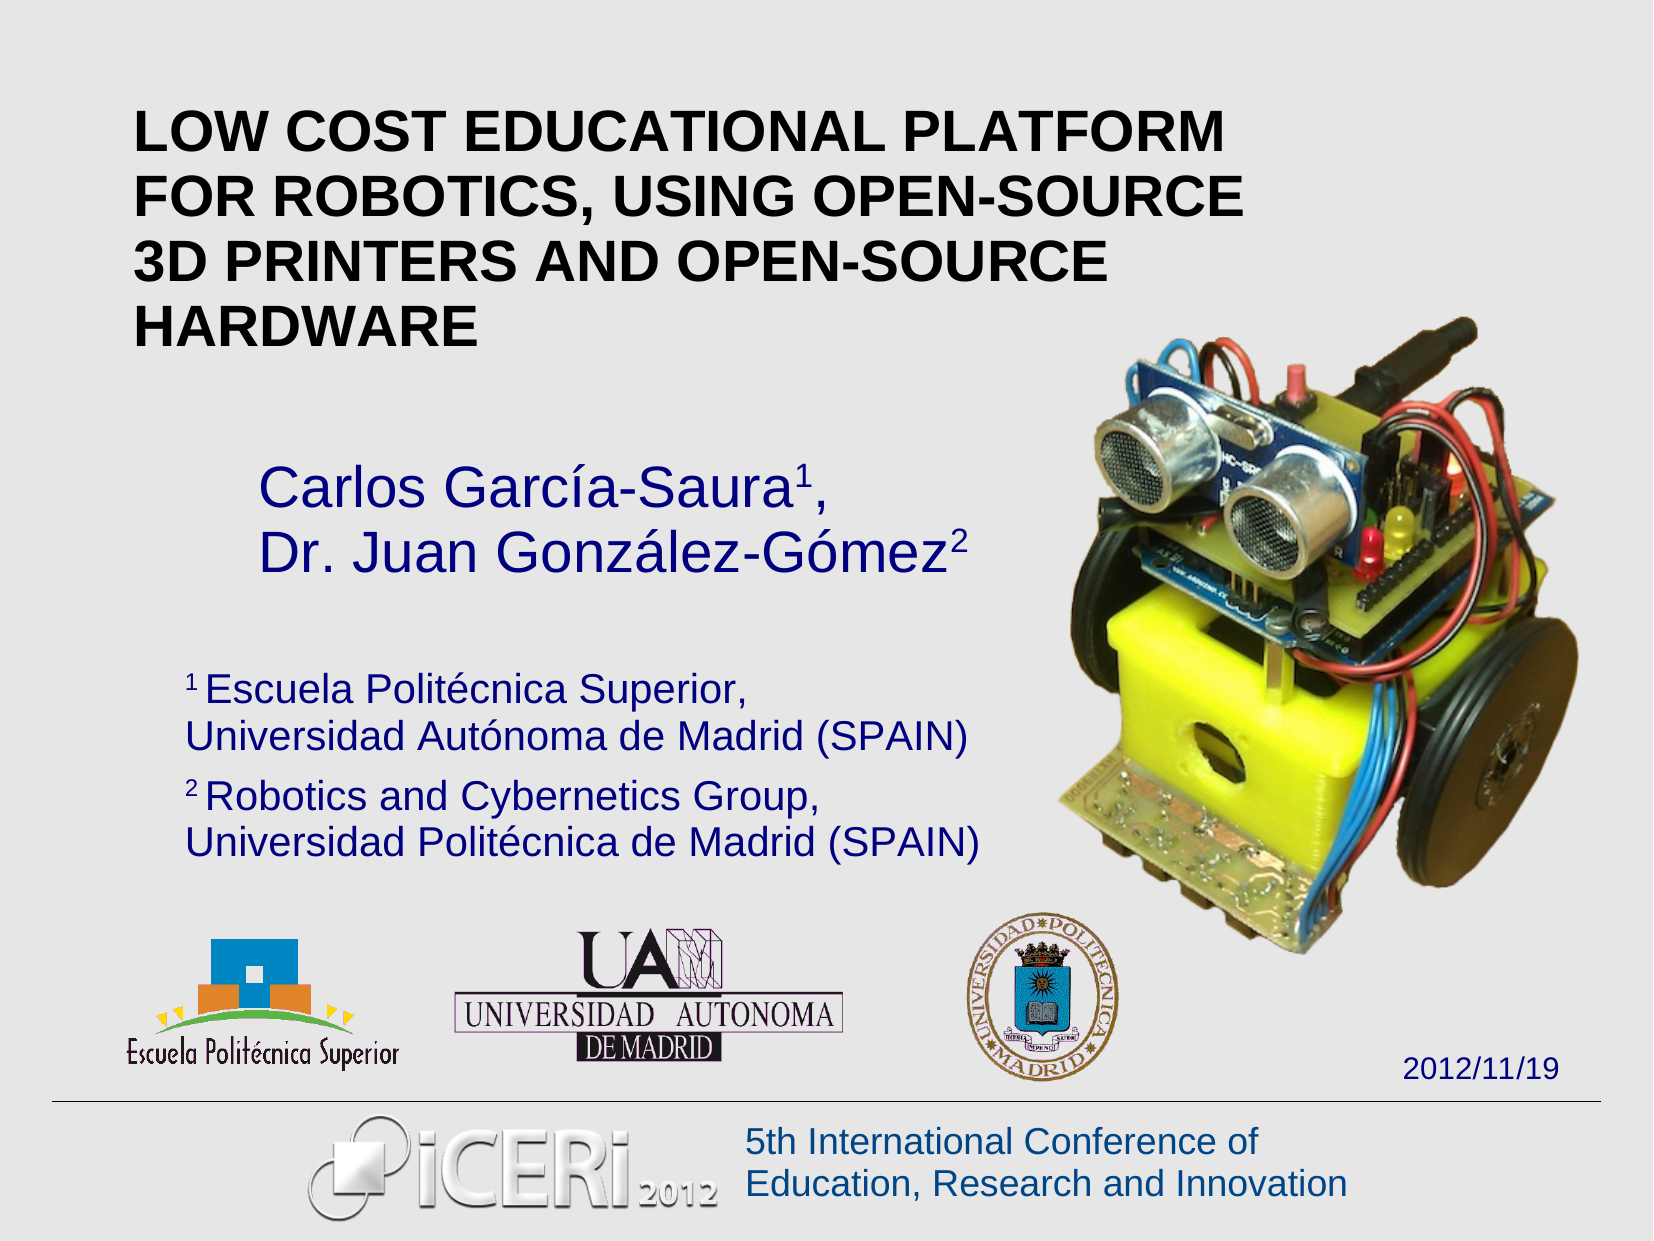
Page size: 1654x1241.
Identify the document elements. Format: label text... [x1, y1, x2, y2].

text_box 5th International Conference of Education, Research and Innovation [730, 1109, 1653, 1241]
picture [307, 1113, 718, 1223]
text_box LOW COST EDUCATIONAL PLATFORM FOR ROBOTICS, USING OPEN-SOURCE 3D PRINTERS AND OPEN-SOURCE HARDWARE [118, 84, 1329, 393]
text_box 1 Escuela Politécnica Superior, Universidad Autónoma de Madrid (SPAIN) [169, 655, 1104, 761]
picture [883, 295, 1653, 1082]
text_box Carlos García-Saura1, Dr. Juan González-Gómez2 [244, 444, 985, 629]
picture [126, 939, 399, 1071]
text_box 2012/11/19 [1335, 1040, 1627, 1106]
text_box 2 Robotics and Cybernetics Group, Universidad Politécnica de Madrid (SPAIN) [169, 761, 1104, 880]
picture [453, 927, 844, 1062]
picture [247, 967, 262, 982]
